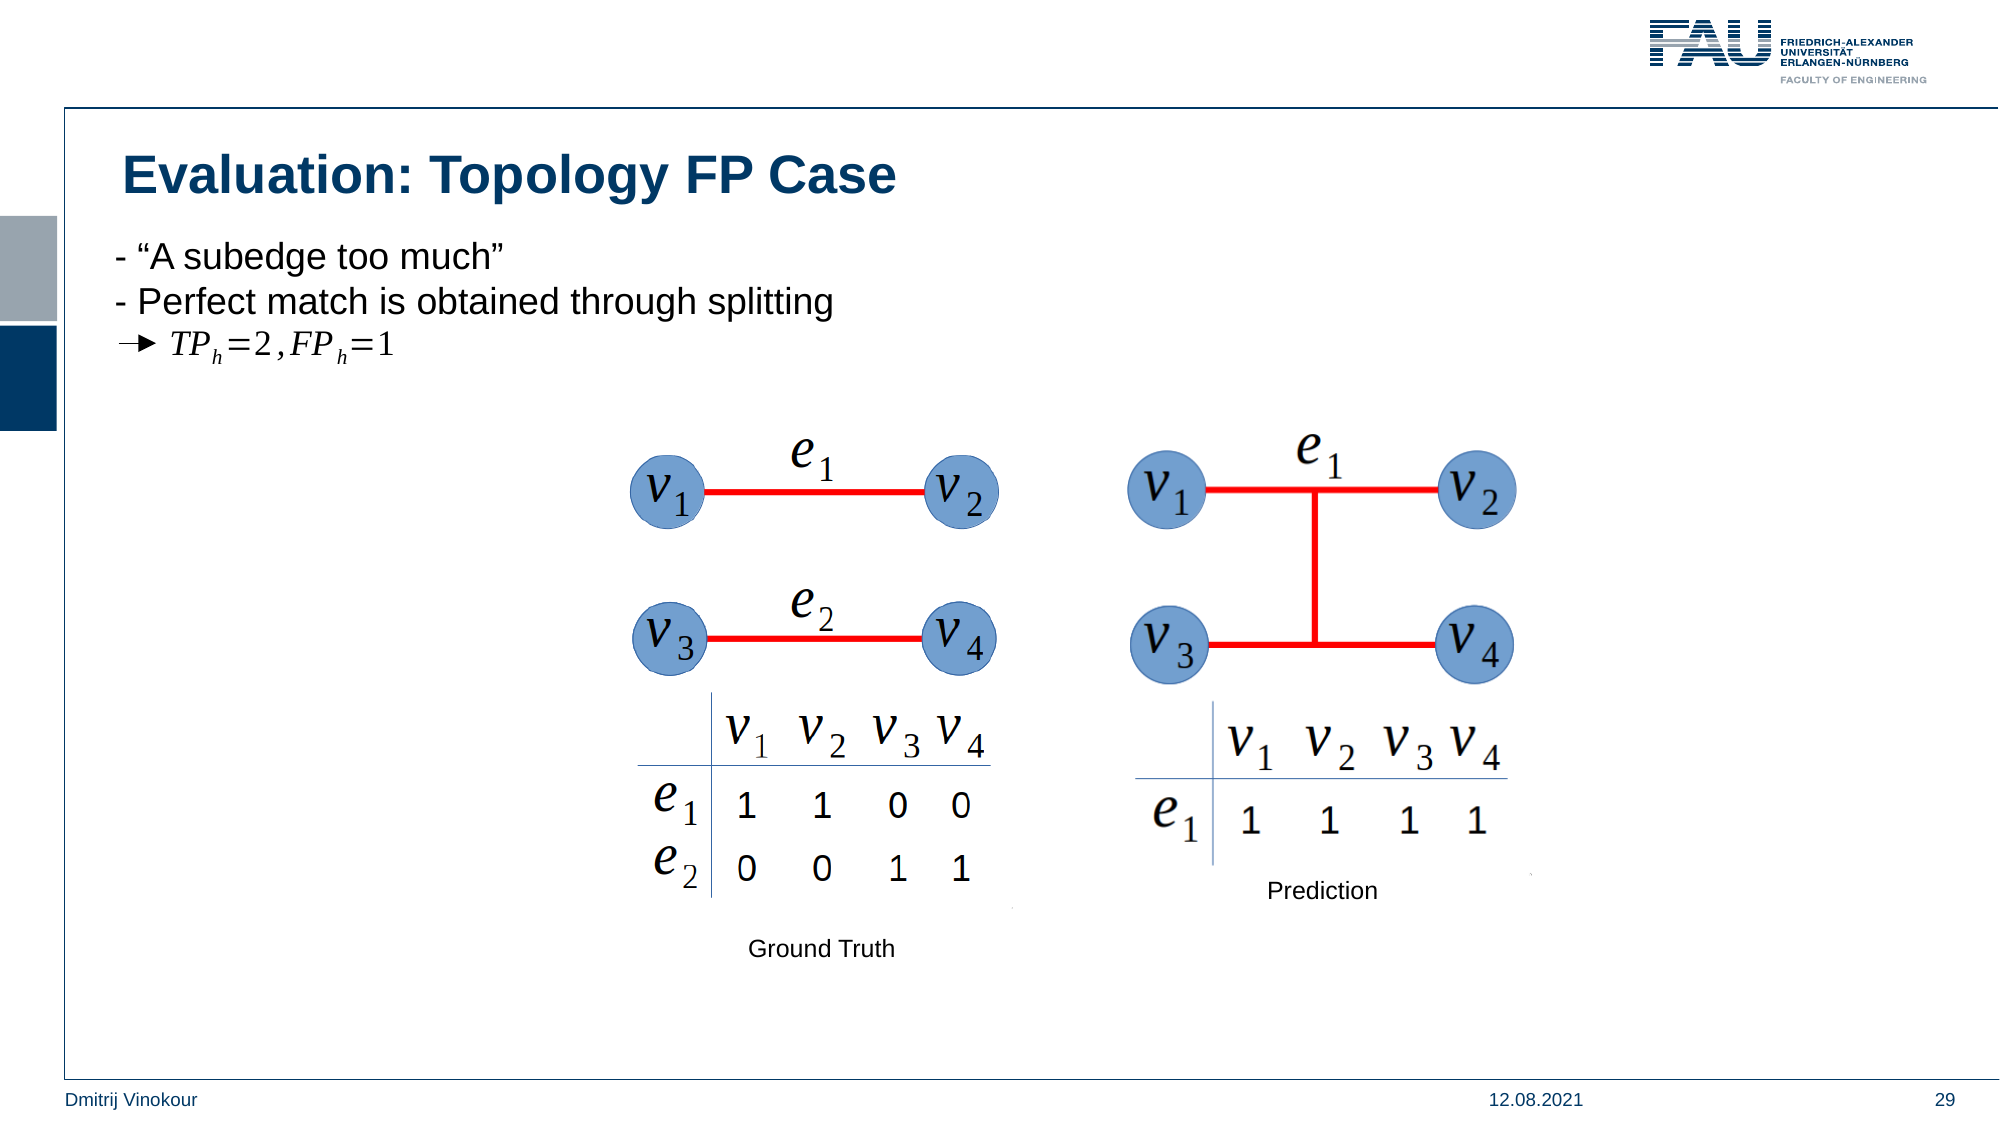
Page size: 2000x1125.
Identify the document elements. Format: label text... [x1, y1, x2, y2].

text_box 12.08.2021 [1489, 1087, 1725, 1119]
text_box <number> [1798, 1087, 1956, 1119]
picture [626, 412, 1013, 909]
text_box Dmitrij Vinokour [64, 1087, 1403, 1119]
text_box Ground Truth [733, 927, 934, 971]
text_box - “A subedge too much” - Perfect match is obtained through splitting [99, 224, 1946, 450]
text_box Evaluation: Topology FP Case [122, 139, 1946, 224]
chart [160, 323, 404, 369]
text_box Prediction [1252, 876, 1453, 913]
picture [1118, 420, 1532, 876]
